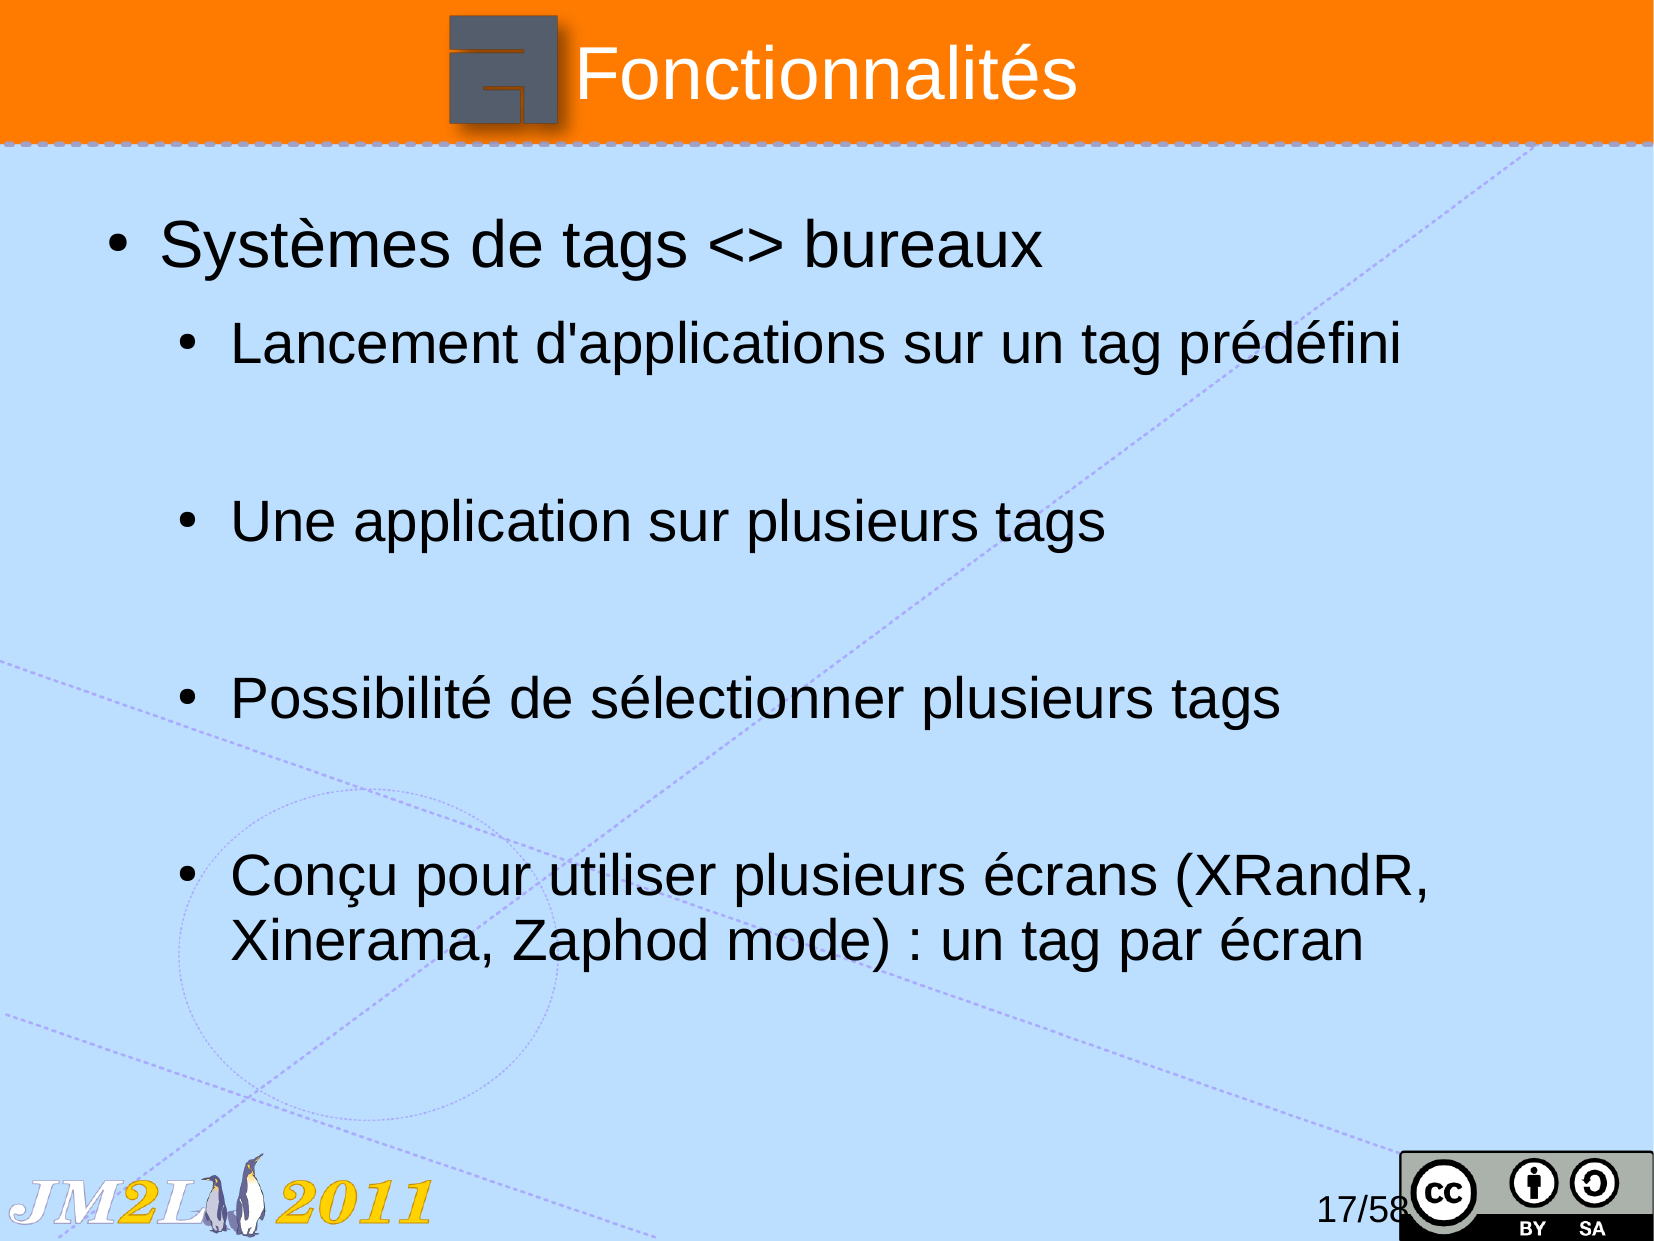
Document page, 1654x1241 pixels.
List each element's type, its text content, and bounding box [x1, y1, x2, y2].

picture [435, 1, 583, 144]
picture [0, 0, 1654, 1241]
title Fonctionnalités [29, 0, 1625, 148]
list Systèmes de tags <> bureaux Lancement d'applications sur un tag prédéfini Une application sur plusieurs tags Possibilité de sélectionner plusieurs tags Conçu pour utiliser plusieurs écrans (XRandR, Xinerama, Zaphod mode) : un tag par écran [88, 206, 1577, 1026]
